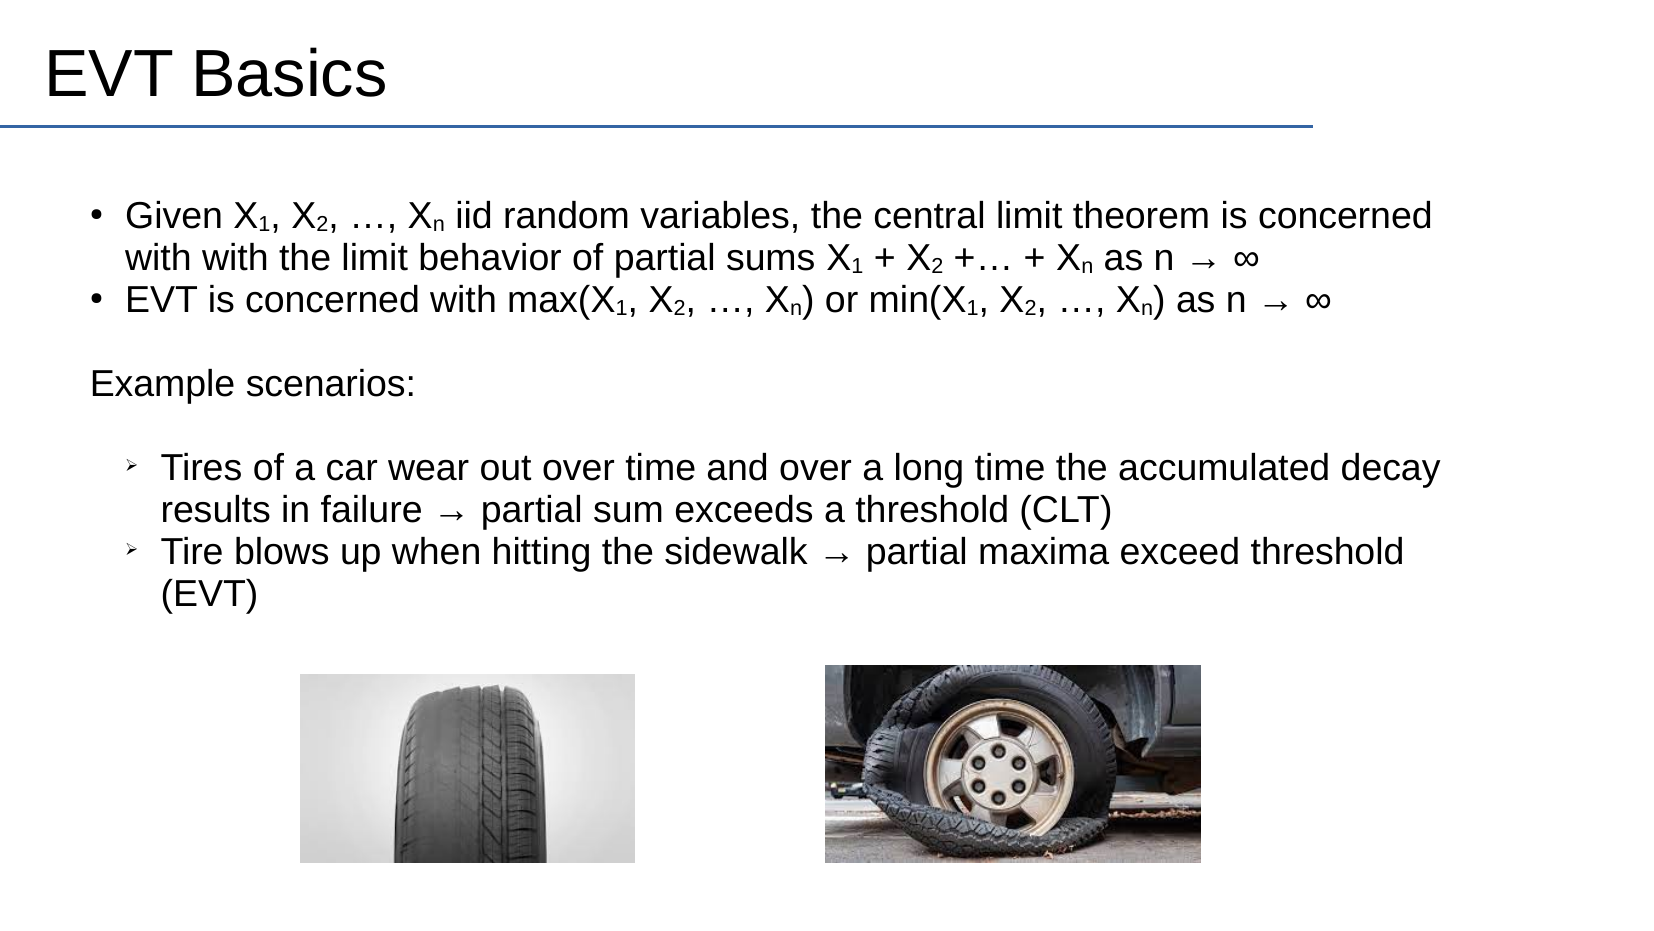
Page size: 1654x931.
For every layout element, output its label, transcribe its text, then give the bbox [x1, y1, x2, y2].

title EVT Basics [44, 17, 1387, 130]
picture [825, 665, 1201, 863]
text_box Given X1, X2, …, Xn iid random variables, the central limit theorem is concerned with with the limit behavior of partial sums X1 + X2 +… + Xn as n → ∞ EVT is concerned with max(X1, X2, …, Xn) or min(X1, X2, …, Xn) as n → ∞ Example scenarios: Tires of a car wear out over time and over a long time the accumulated decay results in failure → partial sum exceeds a threshold (CLT) Tire blows up when hitting the sidewalk → partial maxima exceed threshold (EVT) [75, 187, 1463, 676]
picture [300, 674, 635, 863]
